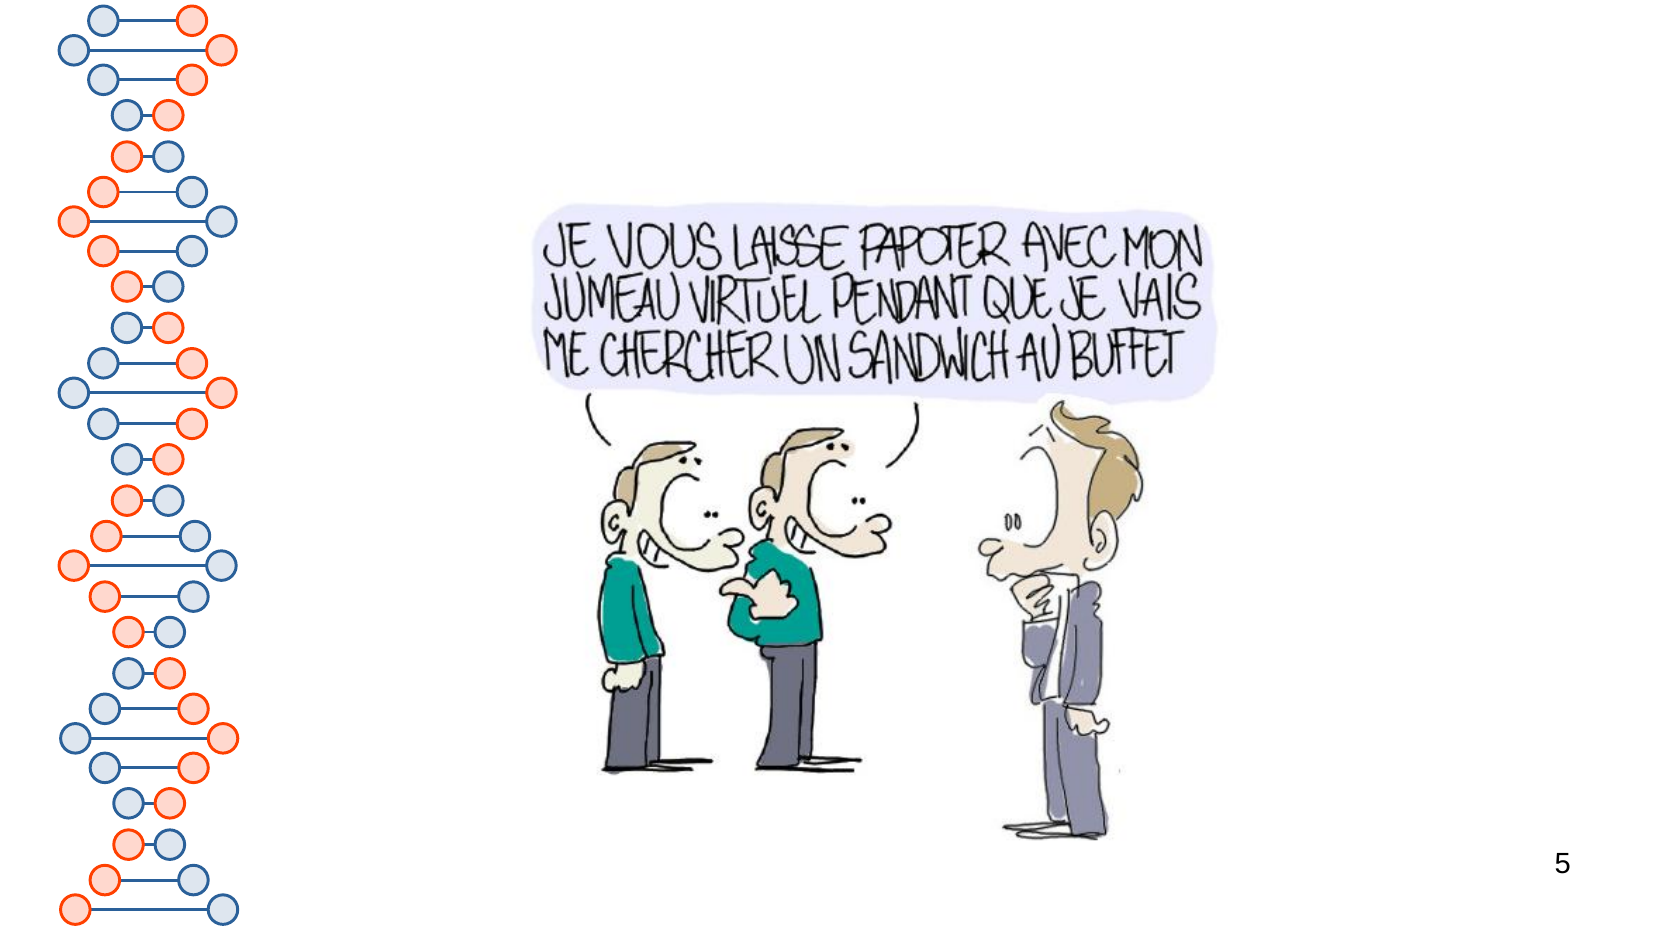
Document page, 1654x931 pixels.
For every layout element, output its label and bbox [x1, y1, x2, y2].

picture [383, 147, 1447, 904]
